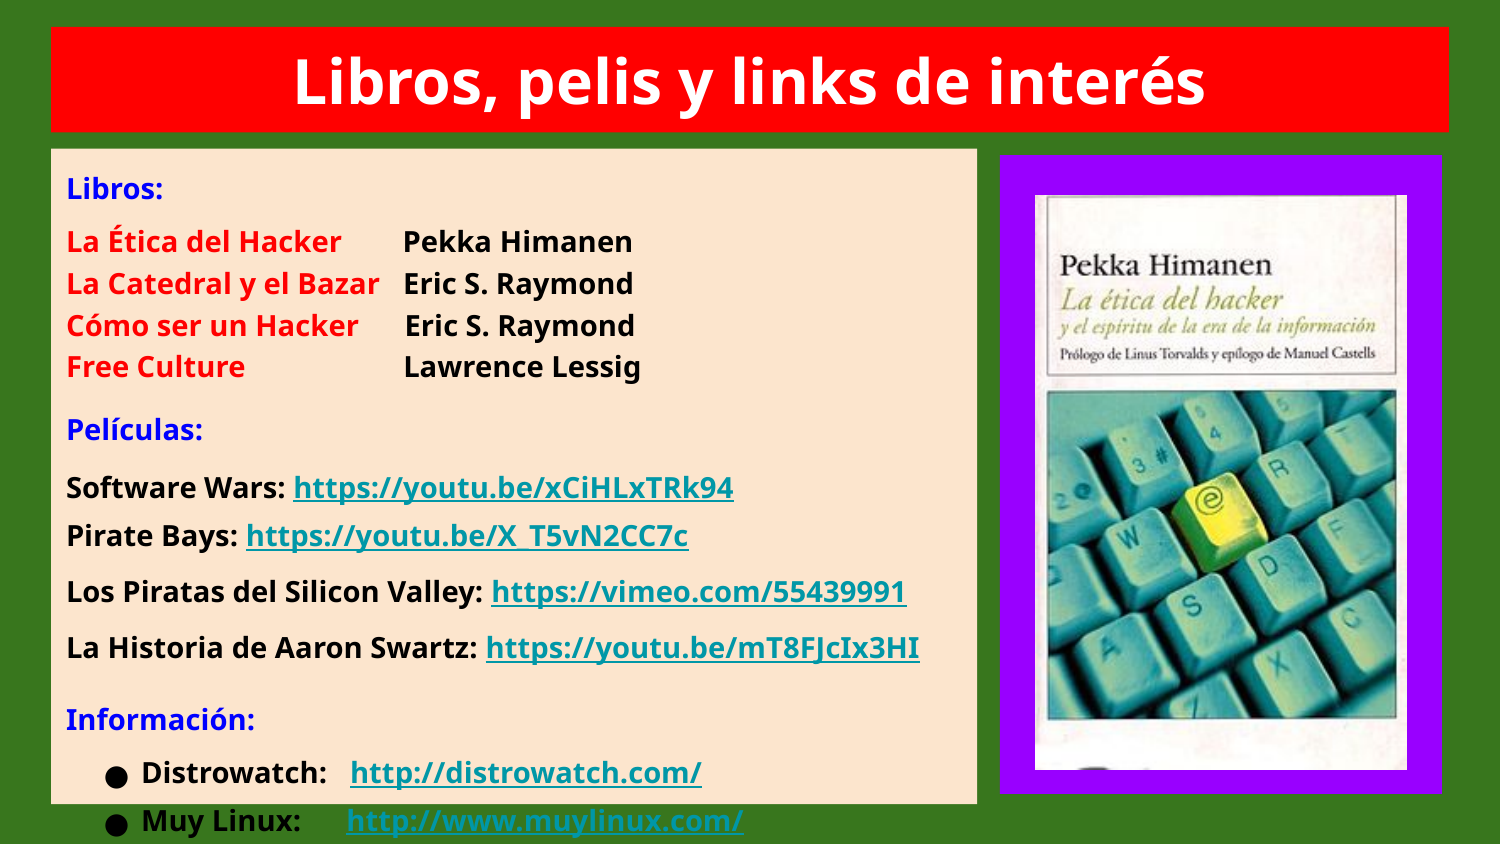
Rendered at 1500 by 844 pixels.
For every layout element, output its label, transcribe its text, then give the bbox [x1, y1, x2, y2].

list [999, 155, 1442, 794]
picture [1035, 195, 1407, 770]
title Libros, pelis y links de interés [51, 26, 1449, 133]
list Libros: La Ética del Hacker Pekka Himanen La Catedral y el Bazar Eric S. Raymond Cómo ser un Hacker Eric S. Raymond Free Culture Lawrence Lessig Películas: Software Wars: https://youtu.be/xCiHLxTRk94 Pirate Bays: https://youtu.be/X_T5vN2CC7c Los Piratas del Silicon Valley: https://vimeo.com/55439991 La Historia de Aaron Swartz: https://youtu.be/mT8FJcIx3HI Información: Distrowatch: http://distrowatch.com/ Muy Linux: http://www.muylinux.com/ [51, 148, 978, 805]
